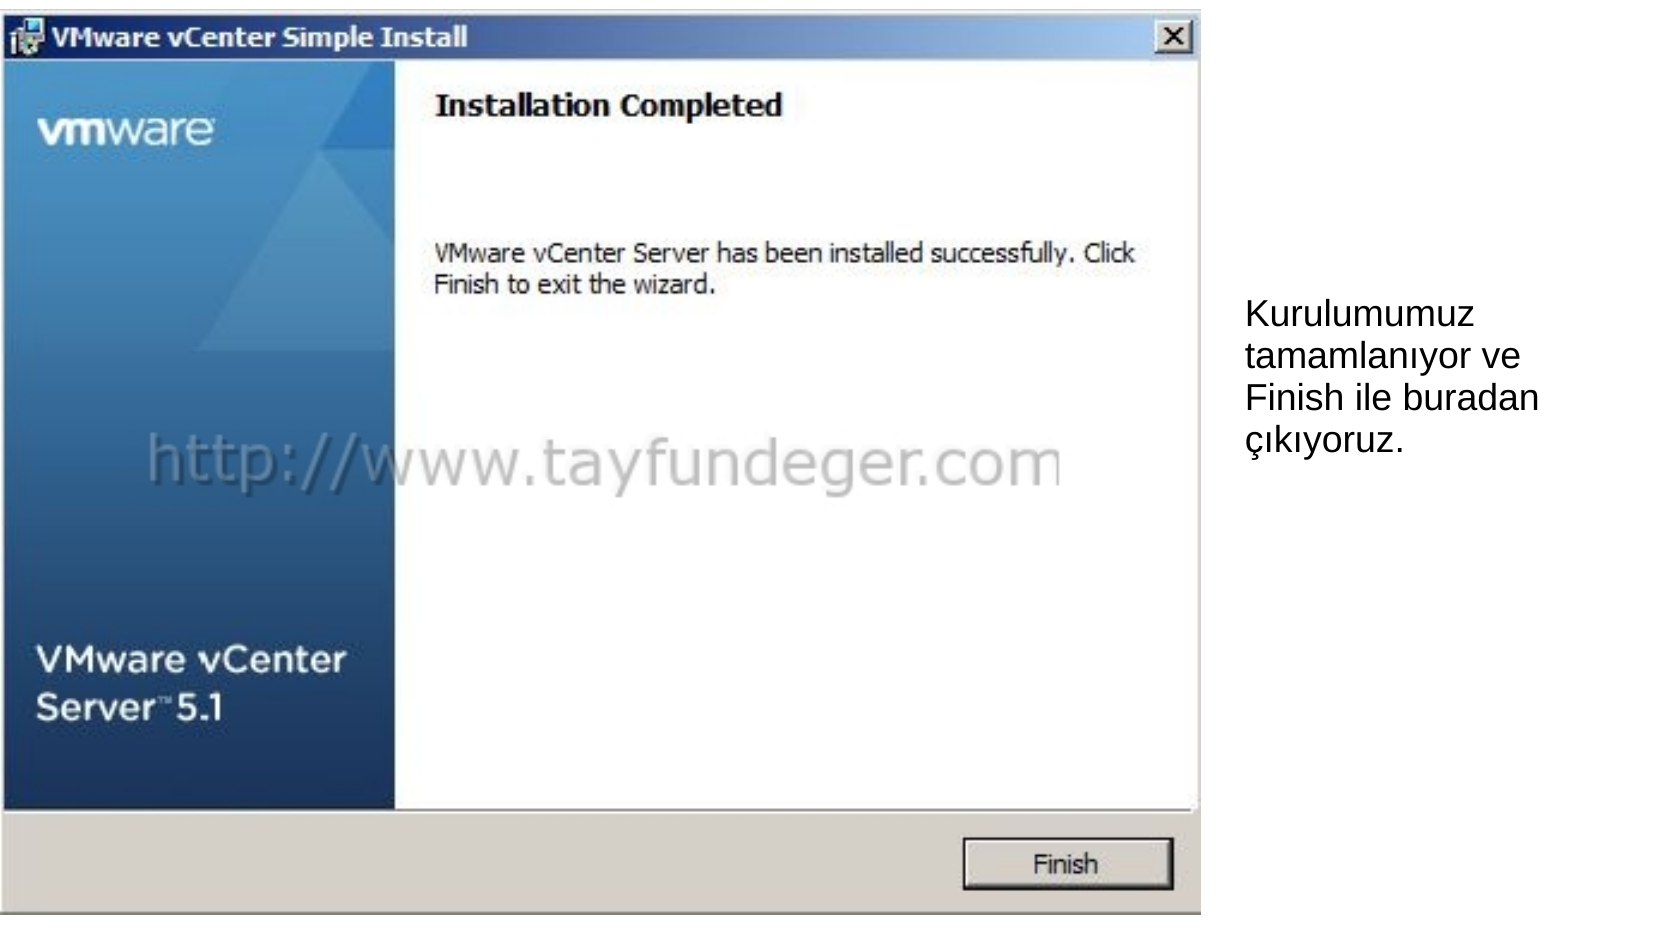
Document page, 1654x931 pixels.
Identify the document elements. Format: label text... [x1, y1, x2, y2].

picture [0, 9, 1201, 916]
text_box Kurulumumuz tamamlanıyor ve Finish ile buradan çıkıyoruz. [1230, 285, 1606, 561]
